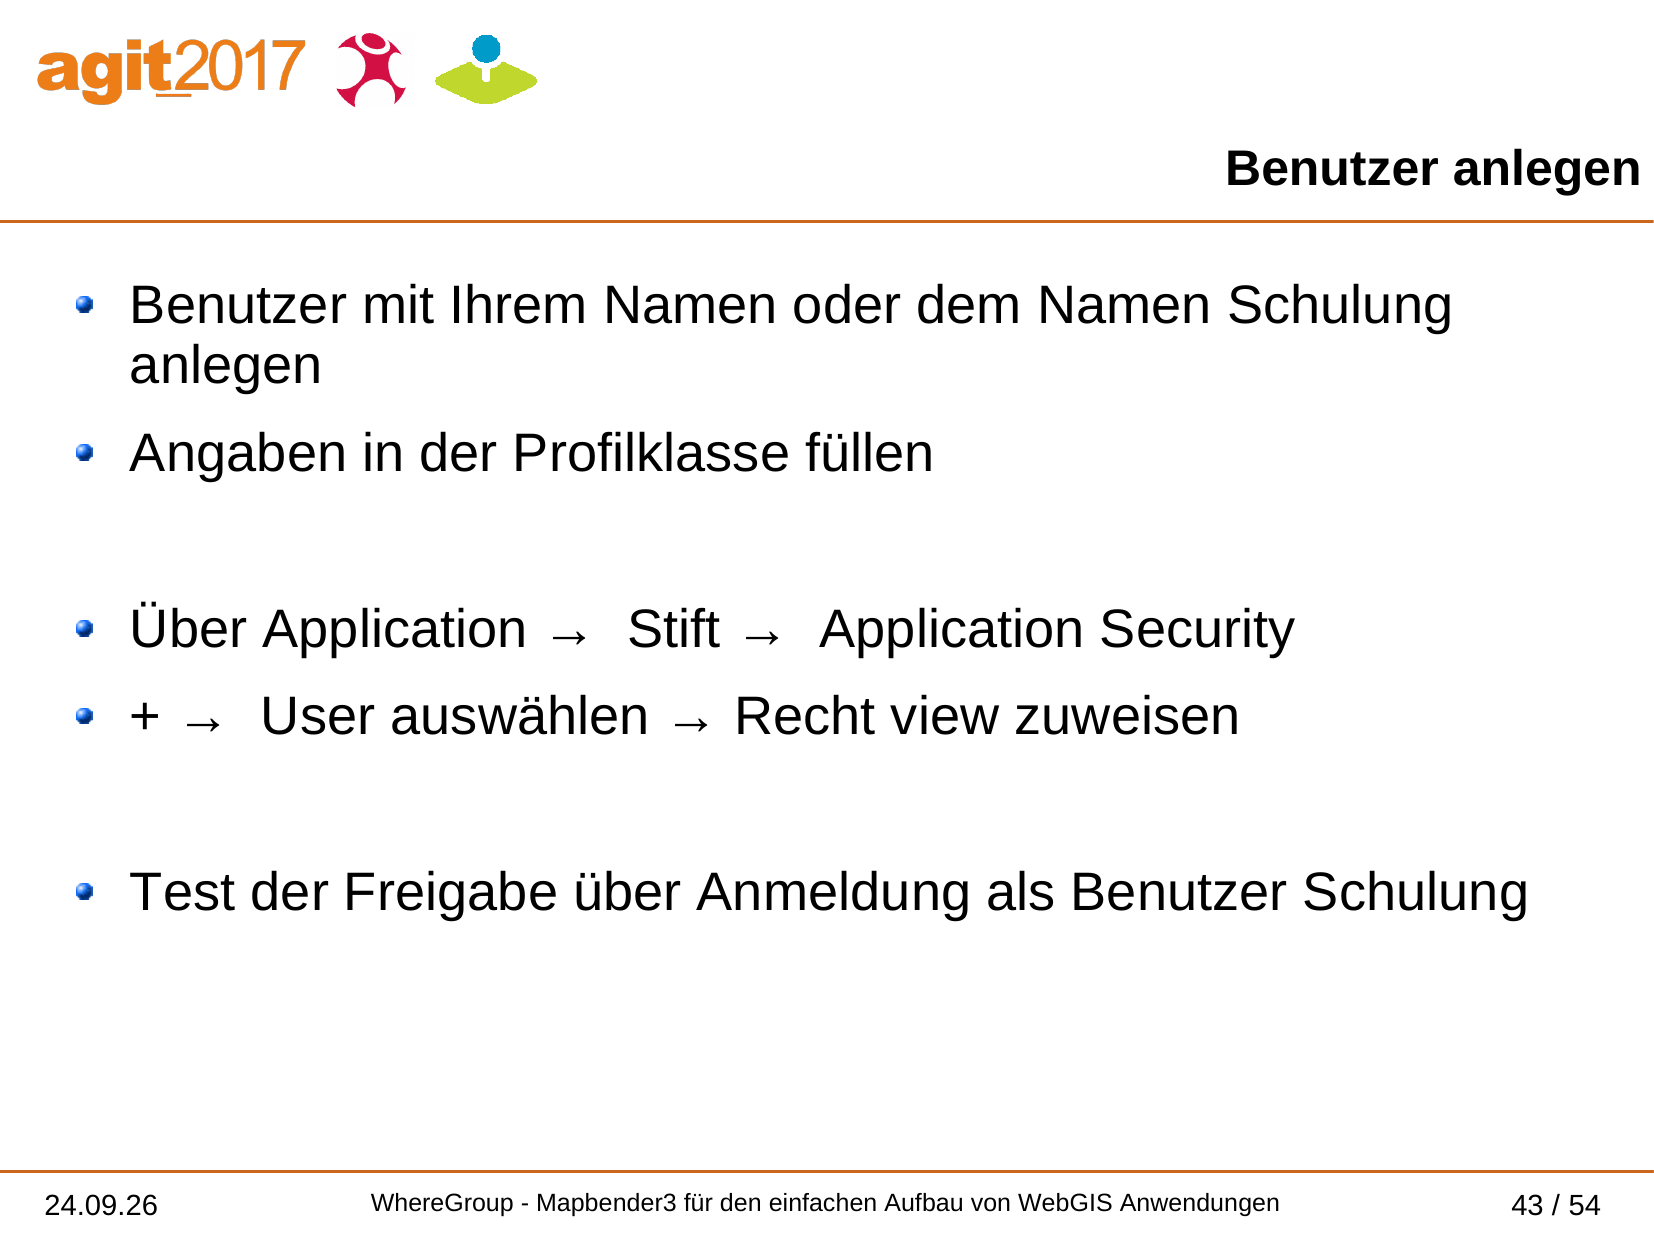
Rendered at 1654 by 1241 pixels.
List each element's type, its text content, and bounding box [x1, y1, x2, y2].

picture [435, 35, 538, 104]
list Benutzer mit Ihrem Namen oder dem Namen Schulung anlegen Angaben in der Profilklasse füllen Über Application → Stift → Application Security + → User auswählen → Recht view zuweisen Test der Freigabe über Anmeldung als Benutzer Schulung [59, 274, 1548, 1093]
title Benutzer anlegen [153, 124, 1642, 213]
picture [35, 23, 308, 107]
